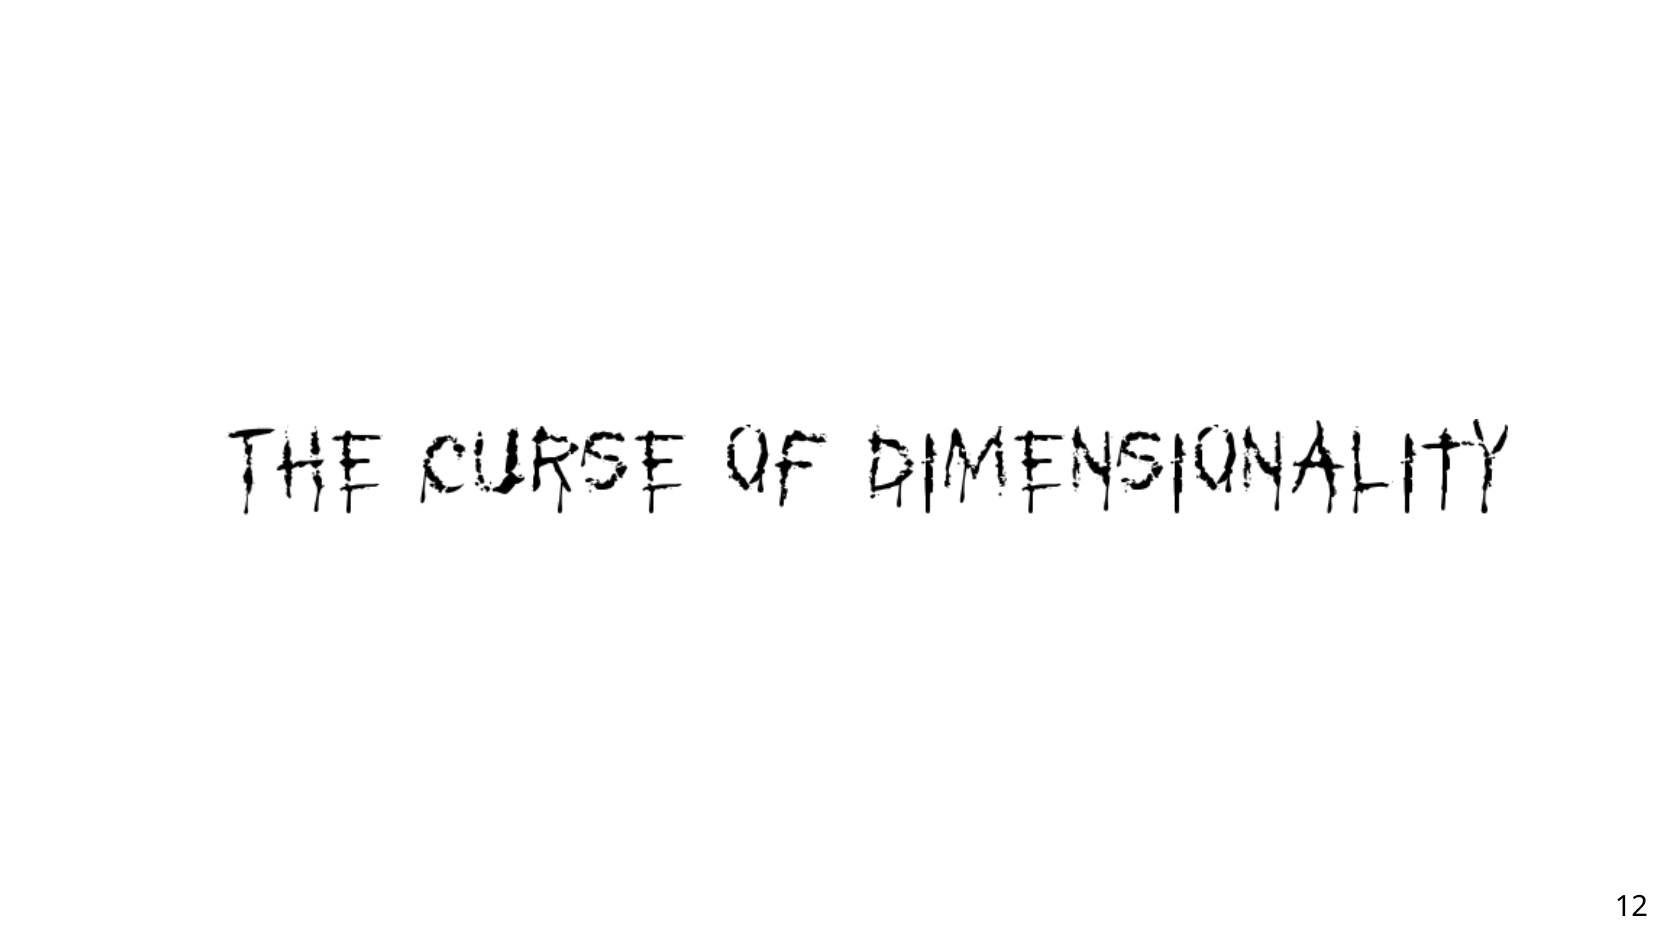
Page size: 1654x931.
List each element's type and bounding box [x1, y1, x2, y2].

picture [225, 419, 1508, 515]
